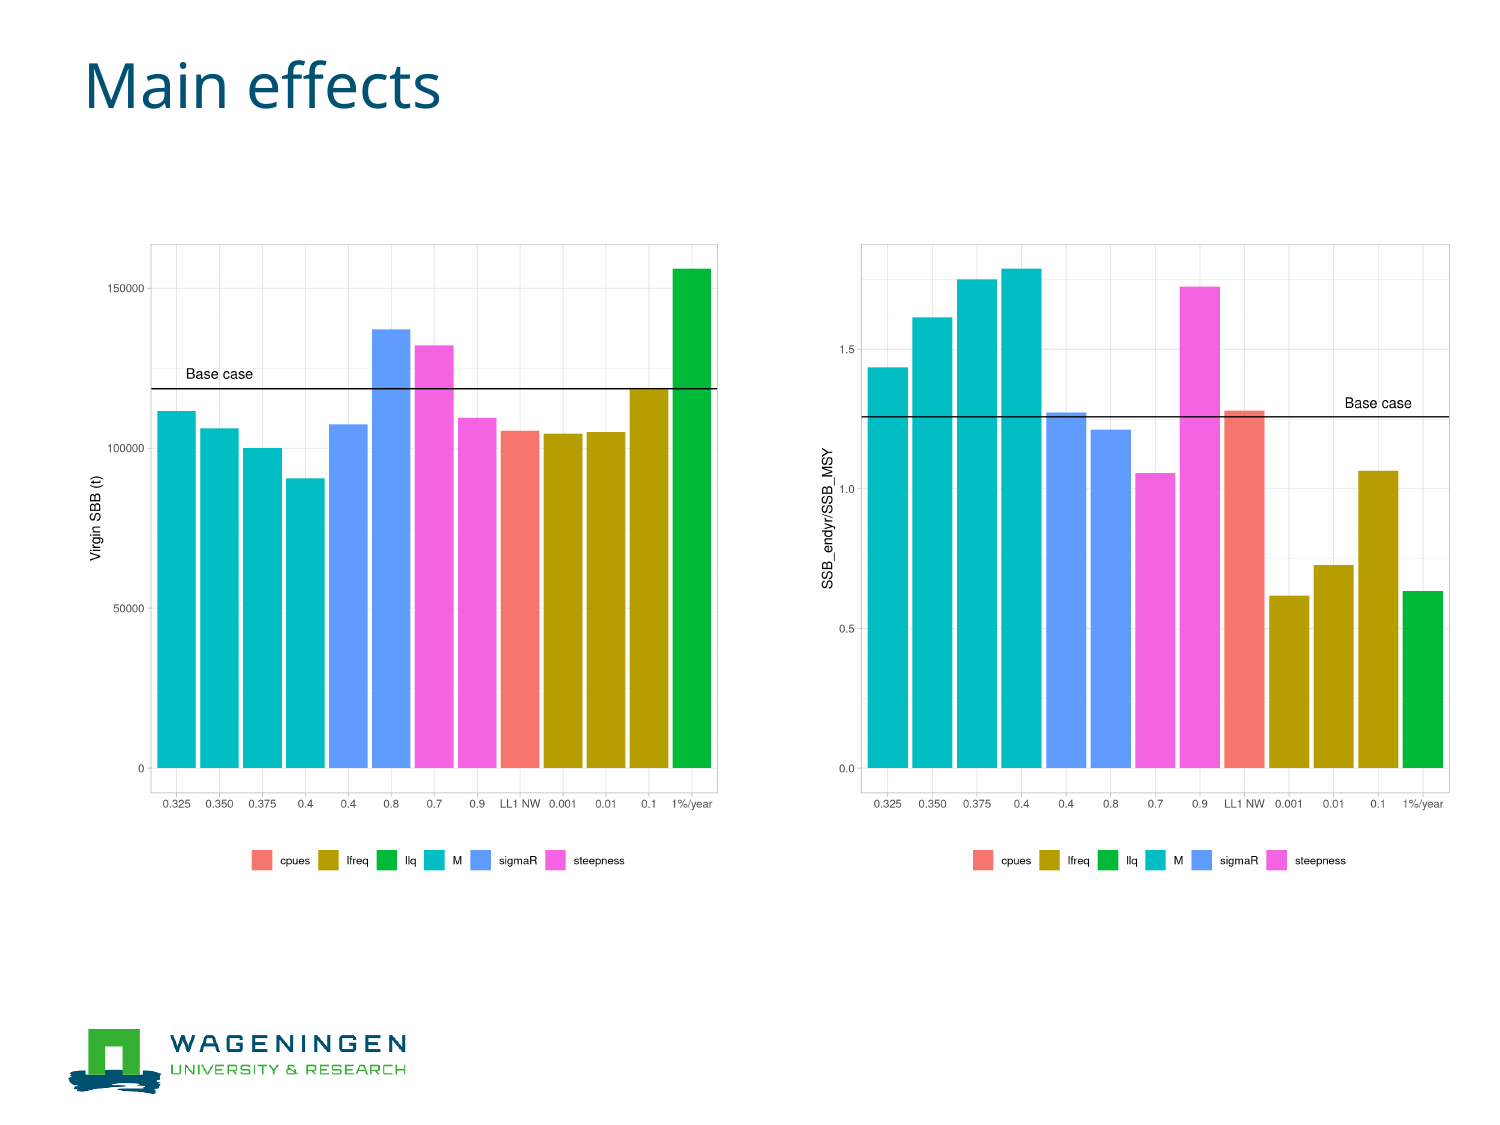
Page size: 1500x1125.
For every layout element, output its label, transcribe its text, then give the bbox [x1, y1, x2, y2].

title Main effects [80, 37, 1466, 168]
picture [0, 0, 1500, 1125]
